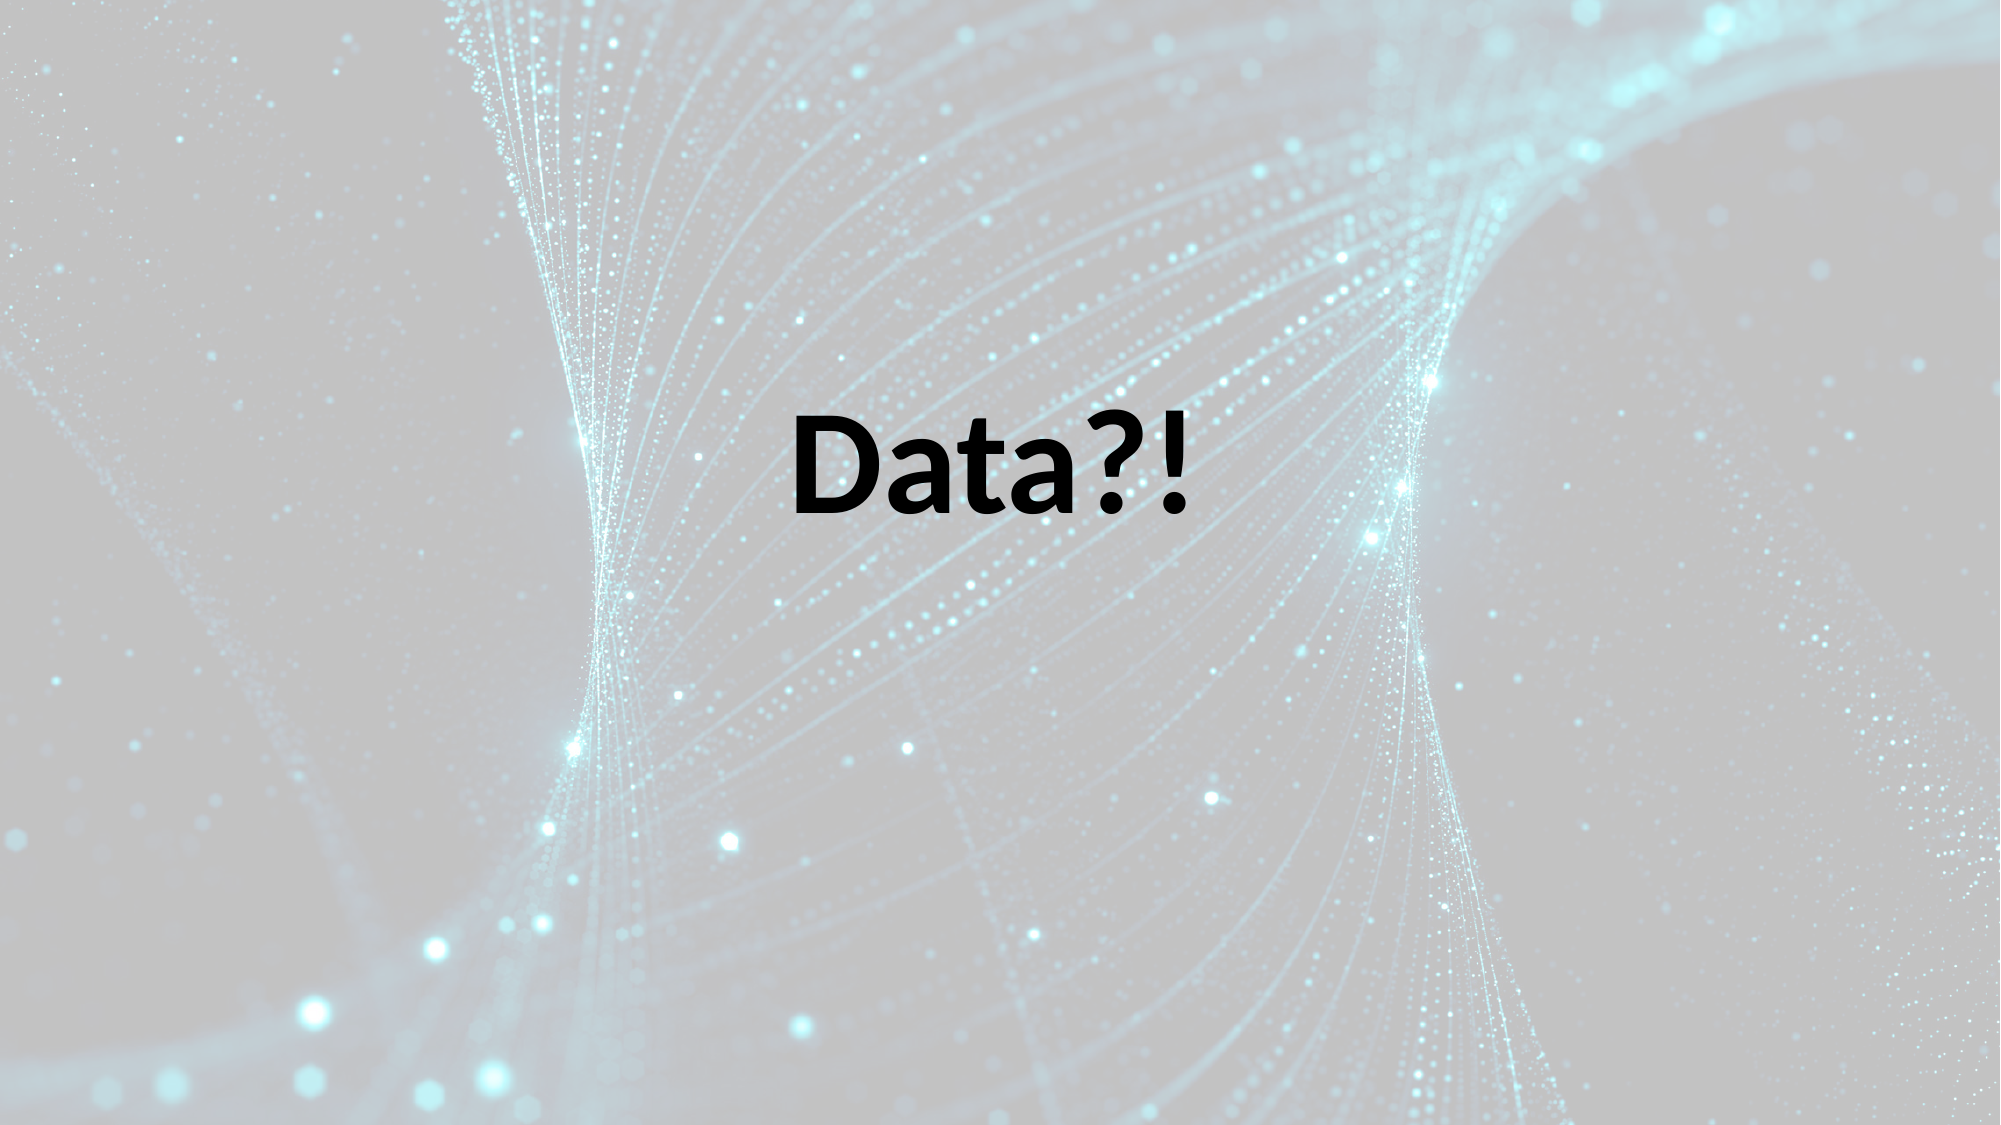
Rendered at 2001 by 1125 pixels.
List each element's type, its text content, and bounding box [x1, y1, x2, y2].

text_box Data?! [244, 376, 1744, 615]
